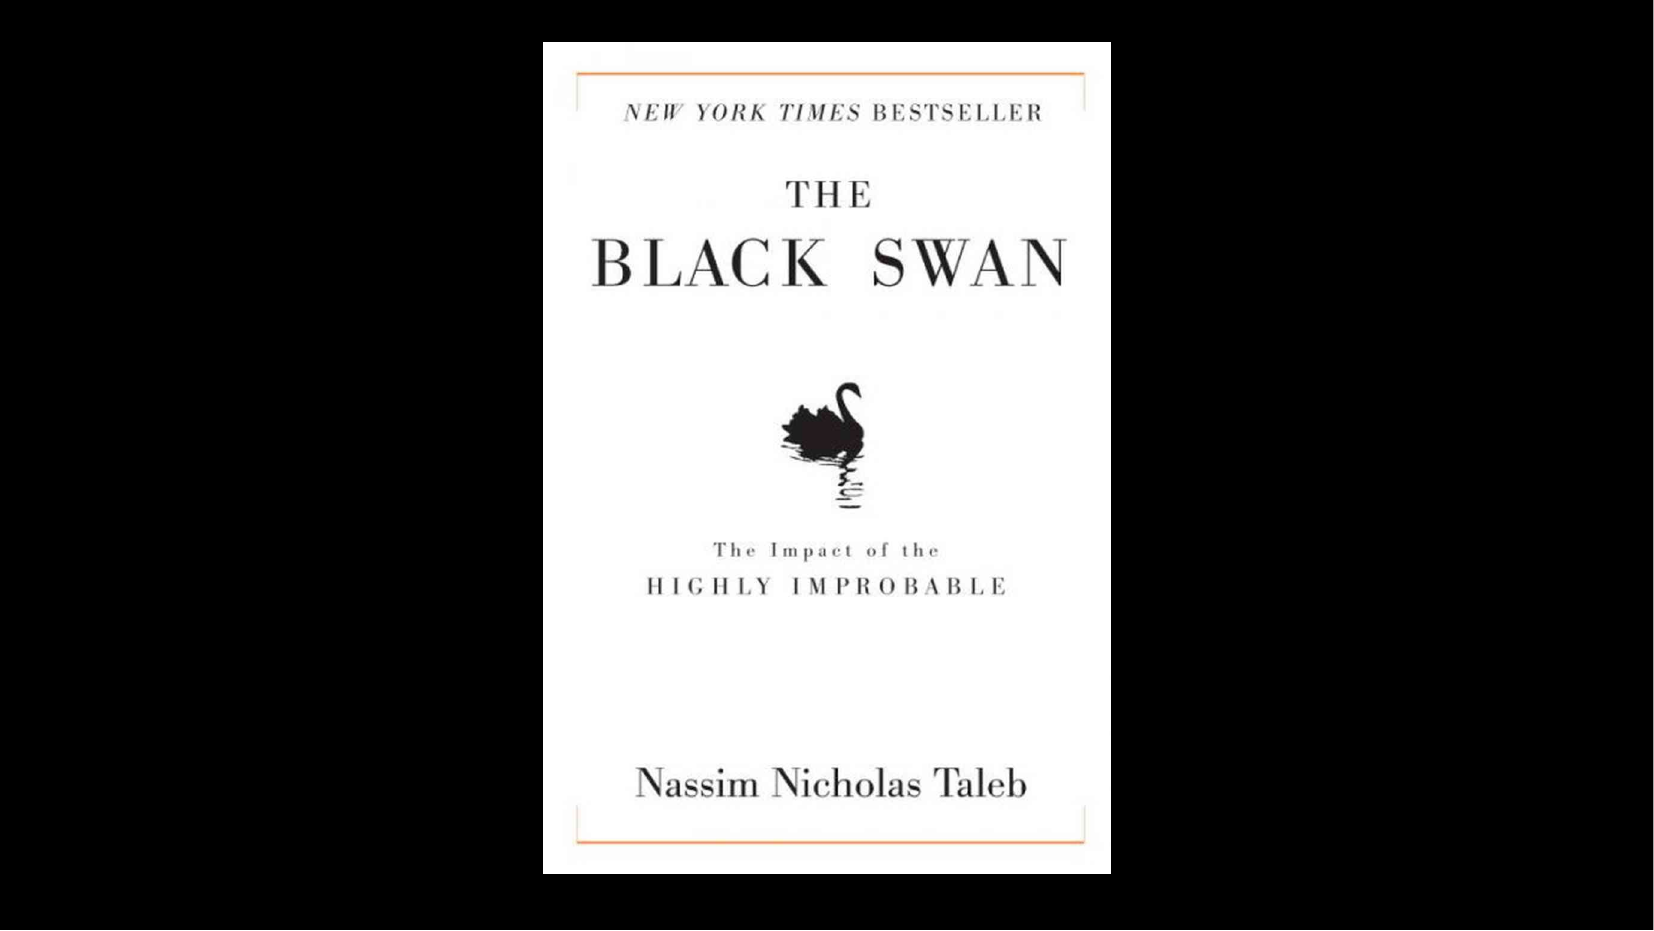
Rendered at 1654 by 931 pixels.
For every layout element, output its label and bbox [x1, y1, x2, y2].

picture [543, 42, 1111, 875]
